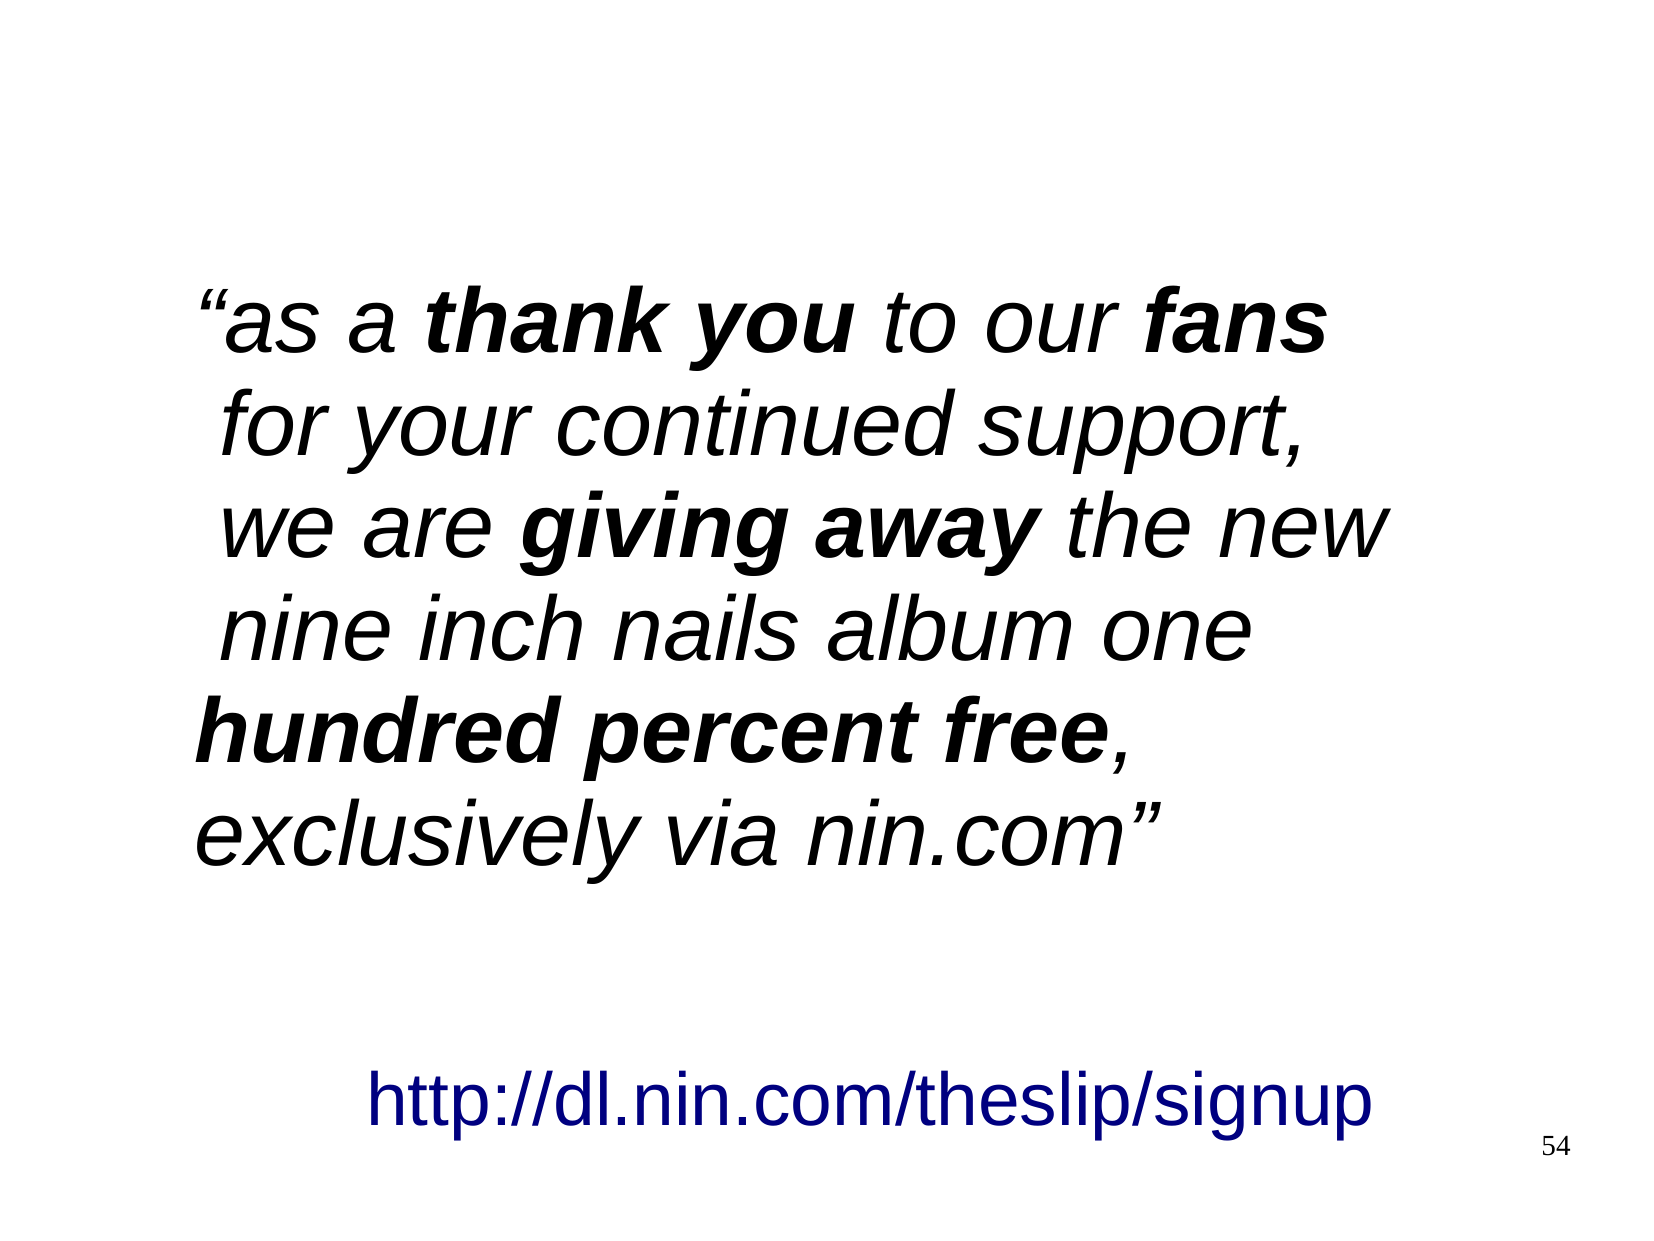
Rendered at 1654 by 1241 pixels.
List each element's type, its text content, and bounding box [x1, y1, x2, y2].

text_box “as a thank you to our fans for your continued support, we are giving away the new nine inch nails album one hundred percent free, exclusively via nin.com” [179, 262, 1493, 893]
text_box http://dl.nin.com/theslip/signup [337, 1050, 1426, 1149]
